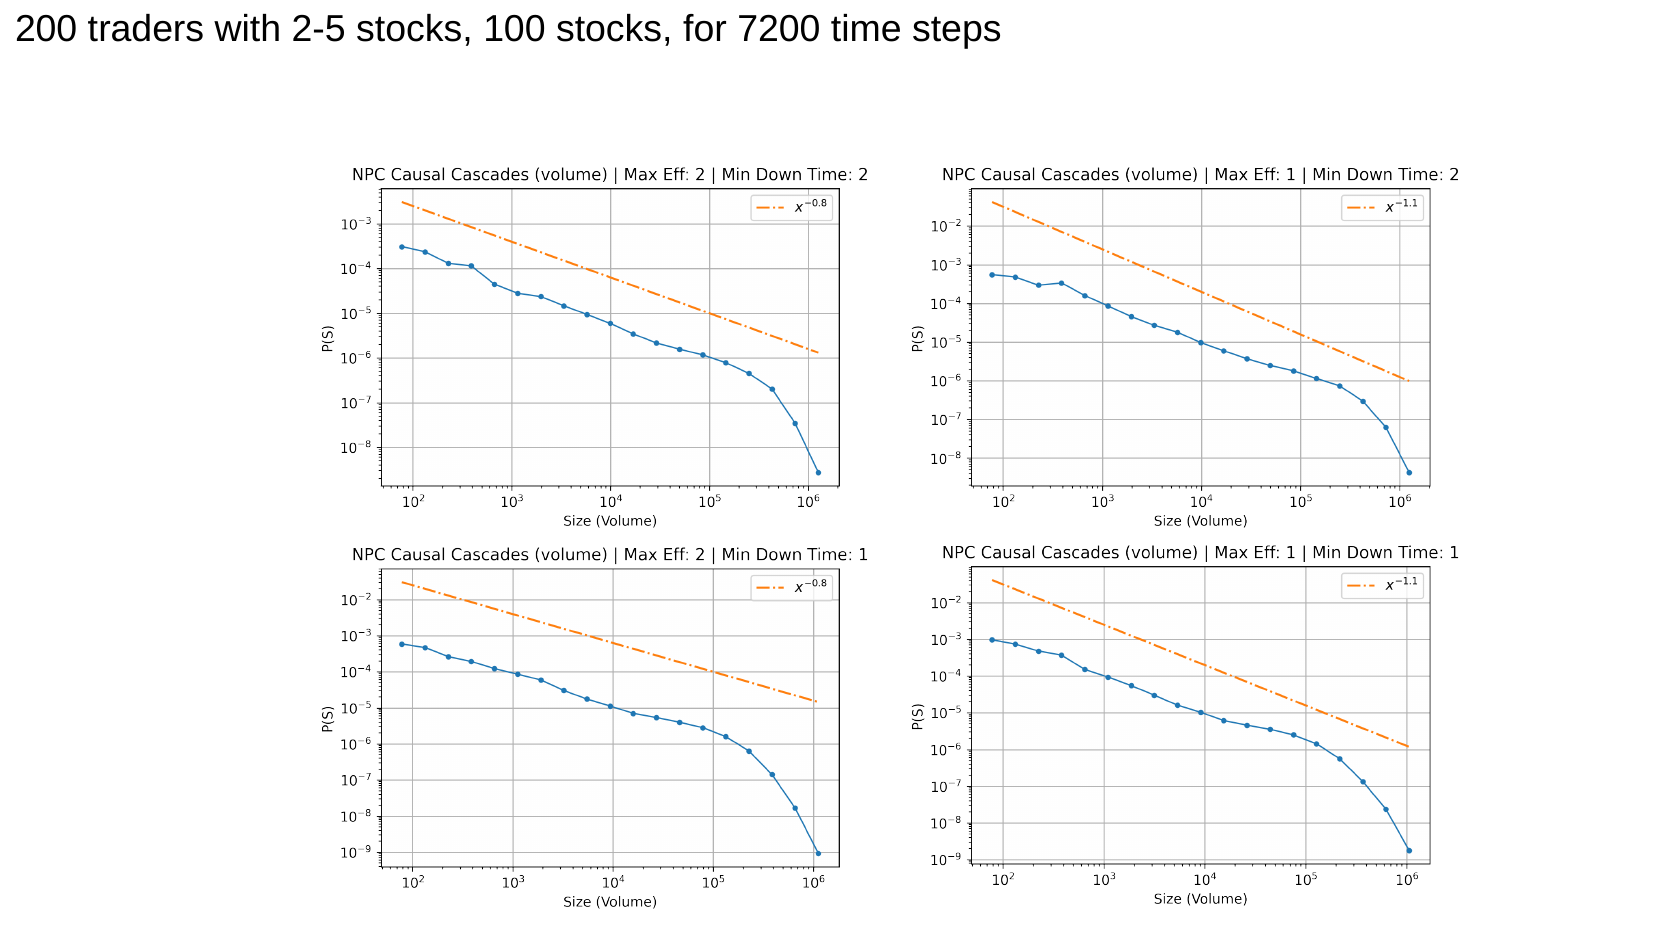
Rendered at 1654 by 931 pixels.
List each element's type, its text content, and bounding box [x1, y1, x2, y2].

picture [307, 141, 1489, 916]
text_box 200 traders with 2-5 stocks, 100 stocks, for 7200 time steps [0, 0, 1038, 58]
